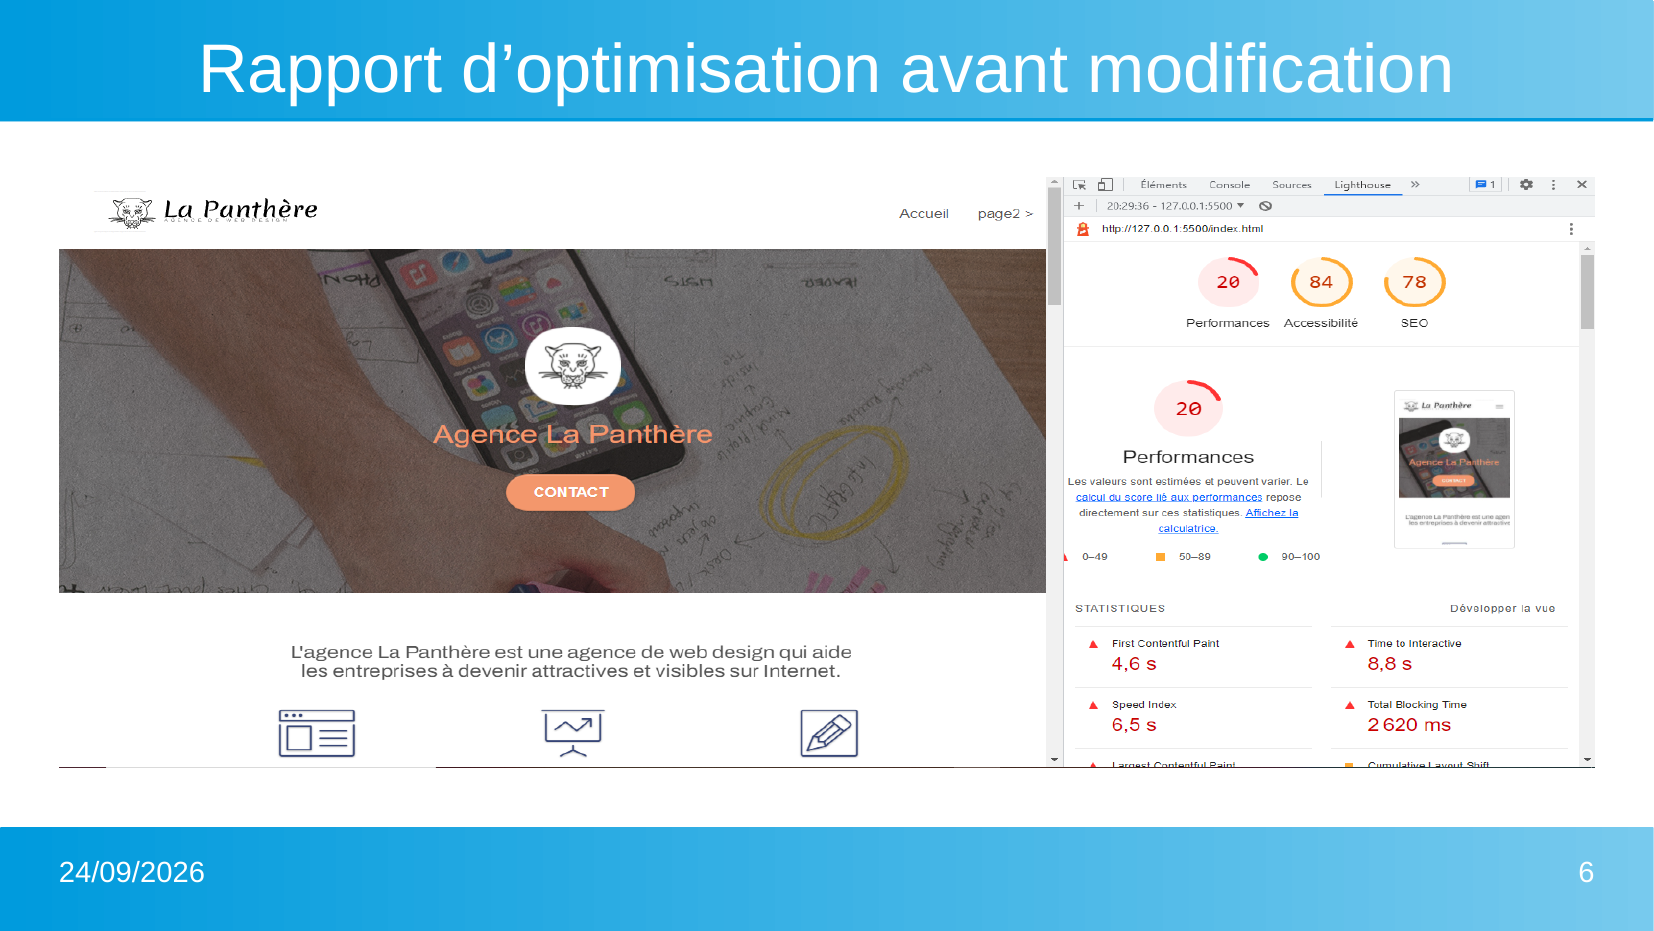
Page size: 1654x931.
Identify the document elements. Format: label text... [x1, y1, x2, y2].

picture [59, 177, 1595, 768]
title Rapport d’optimisation avant modification [59, 29, 1595, 108]
